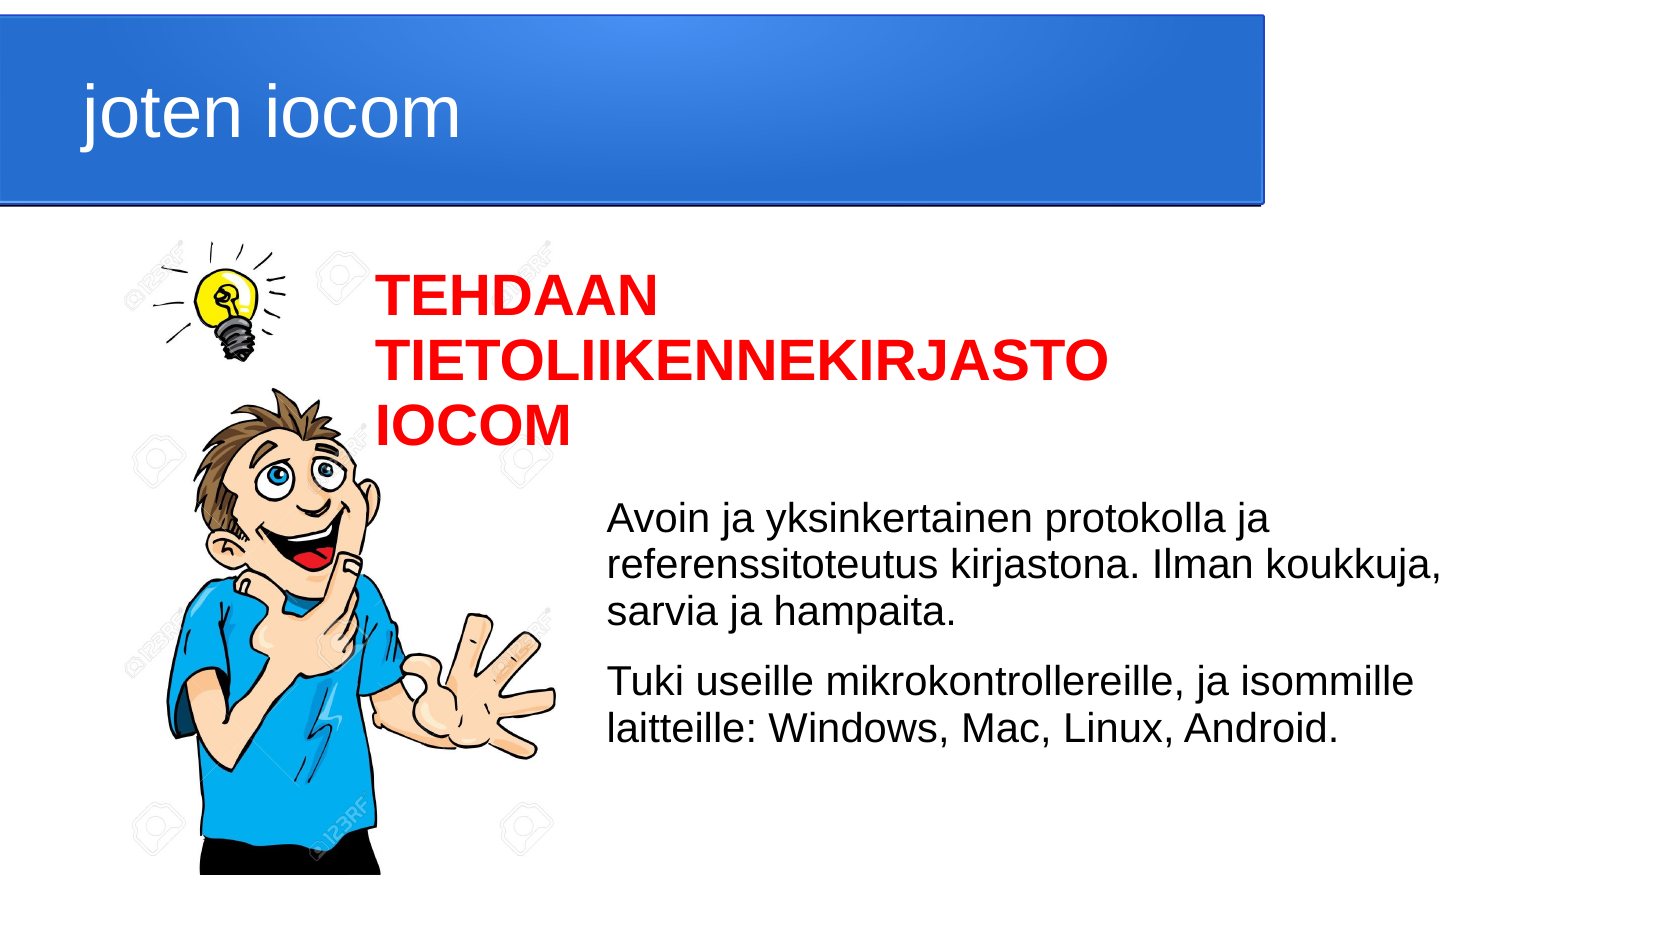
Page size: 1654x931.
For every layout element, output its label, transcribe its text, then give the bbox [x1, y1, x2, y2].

list Avoin ja yksinkertainen protokolla ja referenssitoteutus kirjastona. Ilman koukkuja, sarvia ja hampaita. Tuki useille mikrokontrollereille, ja isommille laitteille: Windows, Mac, Linux, Android. [606, 494, 1564, 825]
picture [105, 224, 593, 875]
text_box TEHDAAN TIETOLIIKENNEKIRJASTO IOCOM [360, 255, 1321, 465]
title joten iocom [82, 35, 1235, 189]
